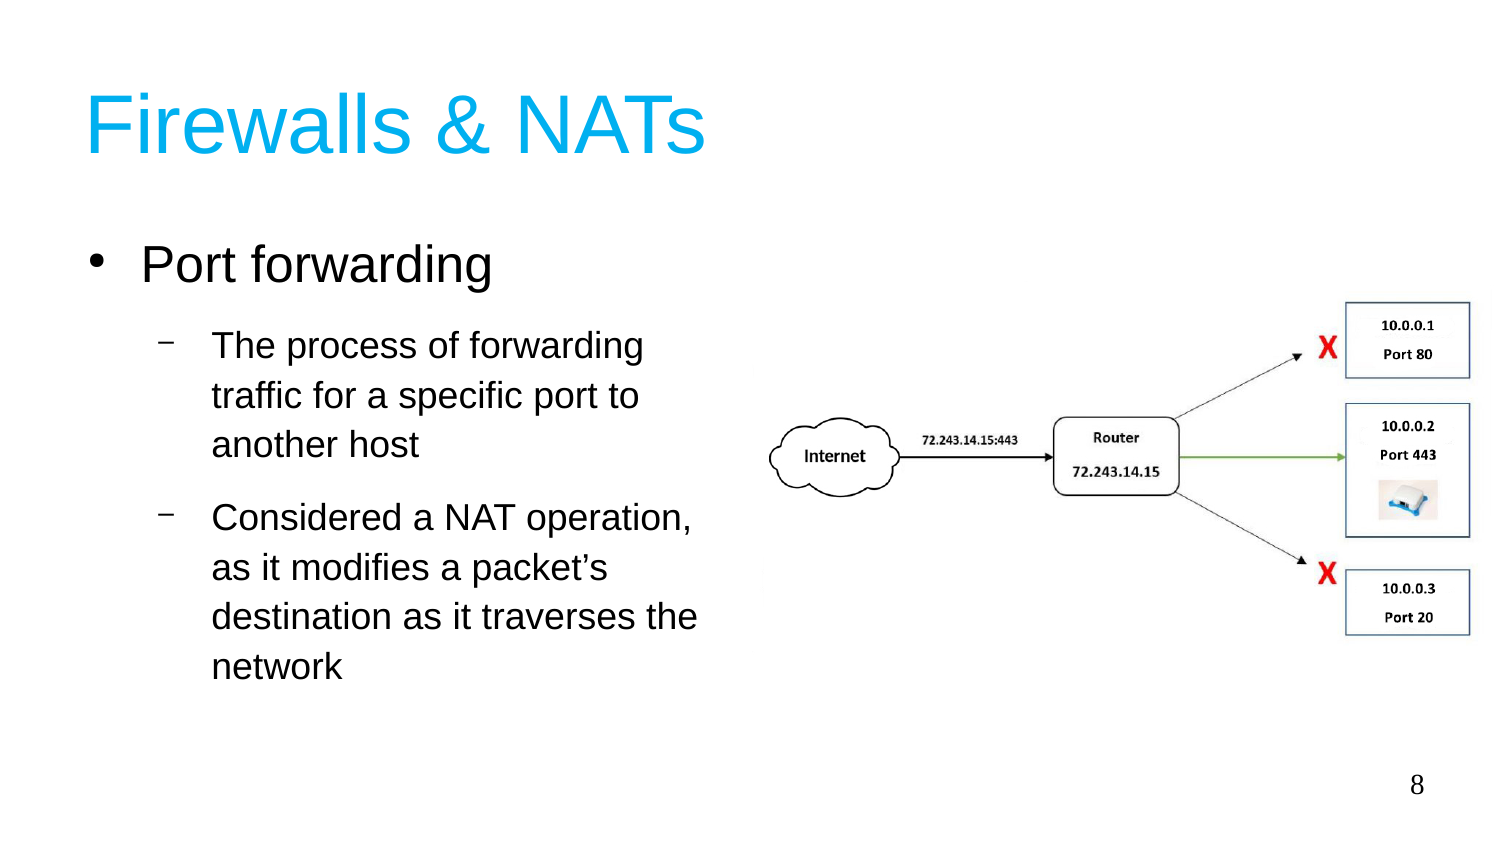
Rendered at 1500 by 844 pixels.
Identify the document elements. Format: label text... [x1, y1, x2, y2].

title Firewalls & NATs [69, 44, 1364, 208]
picture [752, 279, 1500, 661]
list Port forwarding The process of forwarding traffic for a specific port to another host Considered a NAT operation, as it modifies a packet’s destination as it traverses the network [69, 224, 721, 760]
